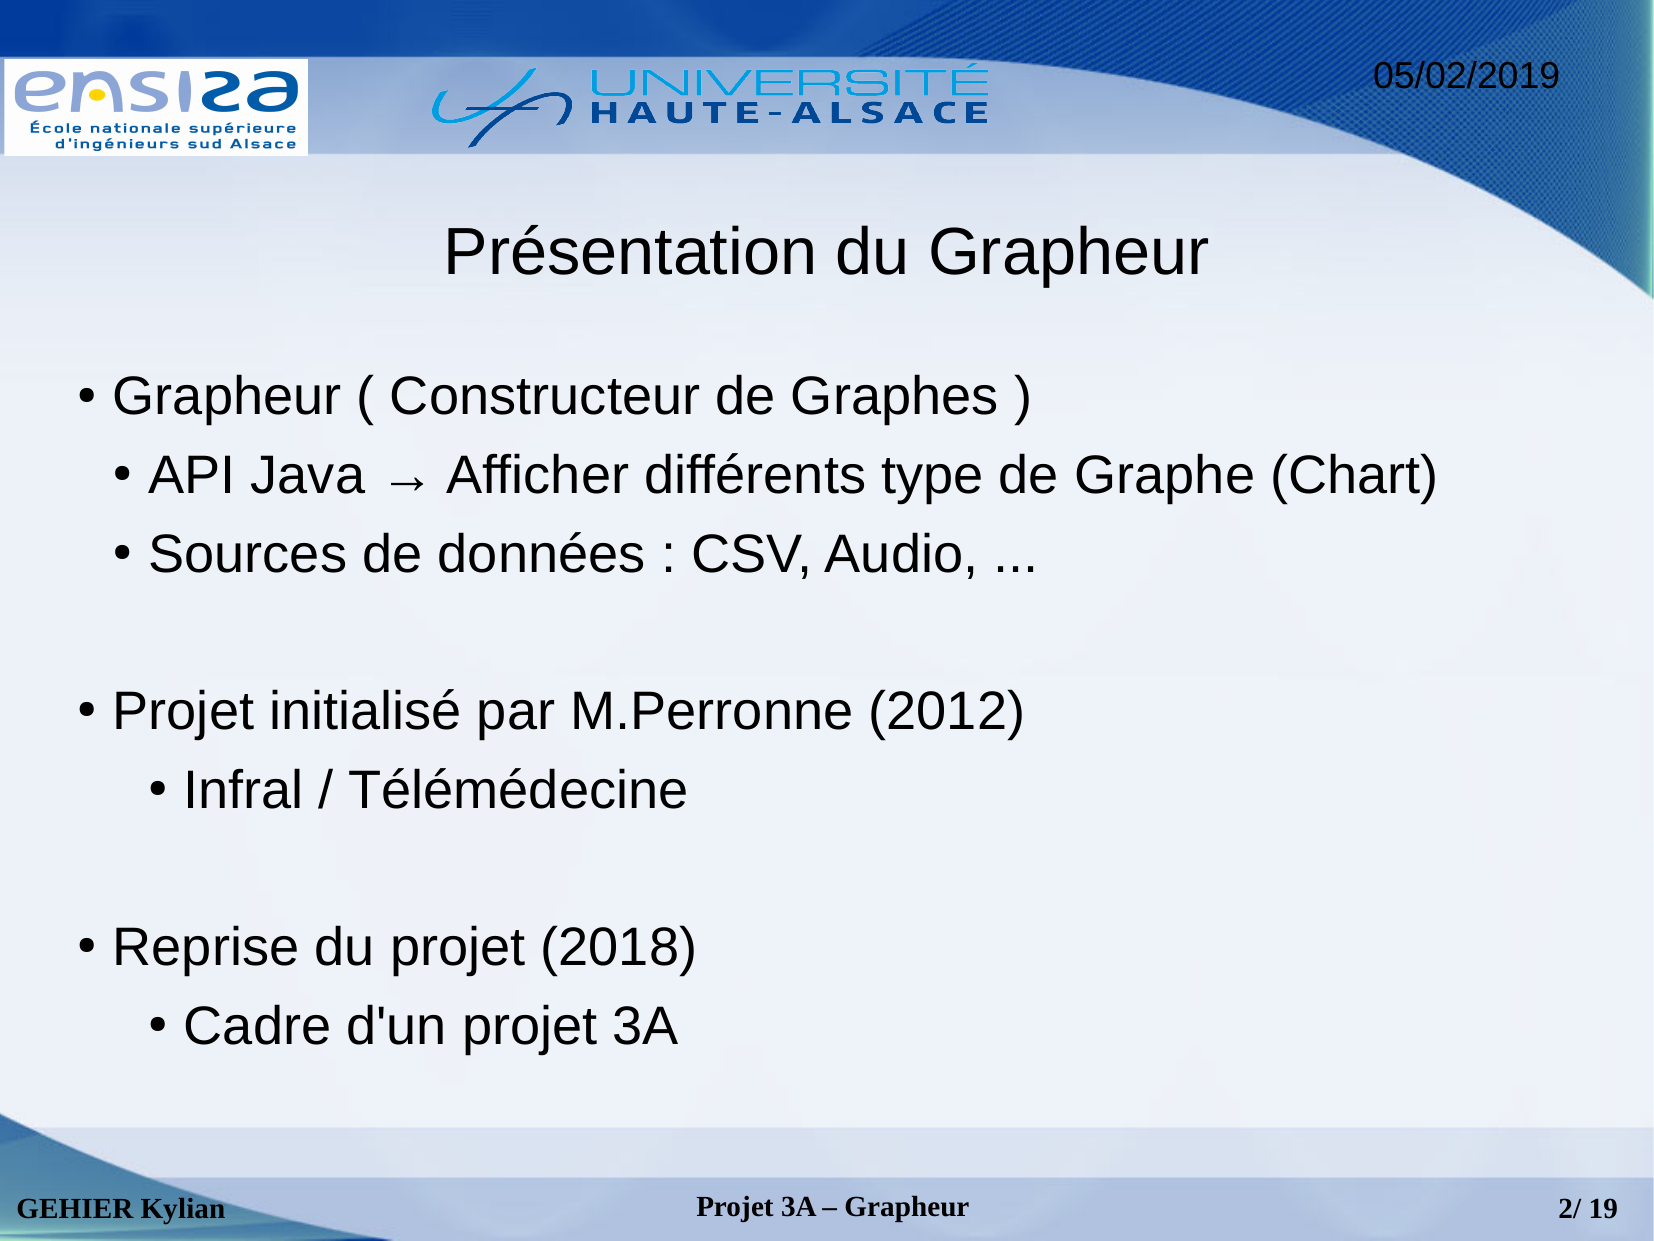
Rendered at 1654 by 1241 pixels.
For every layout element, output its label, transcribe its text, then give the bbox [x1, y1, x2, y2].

text_box Grapheur ( Constructeur de Graphes ) API Java → Afficher différents type de Graphe (Chart) Sources de données : CSV, Audio, ... Projet initialisé par M.Perronne (2012) Infral / Télémédecine Reprise du projet (2018) Cadre d'un projet 3A [62, 358, 1480, 1142]
picture [0, 0, 1654, 1241]
title Présentation du Grapheur [118, 192, 1536, 310]
